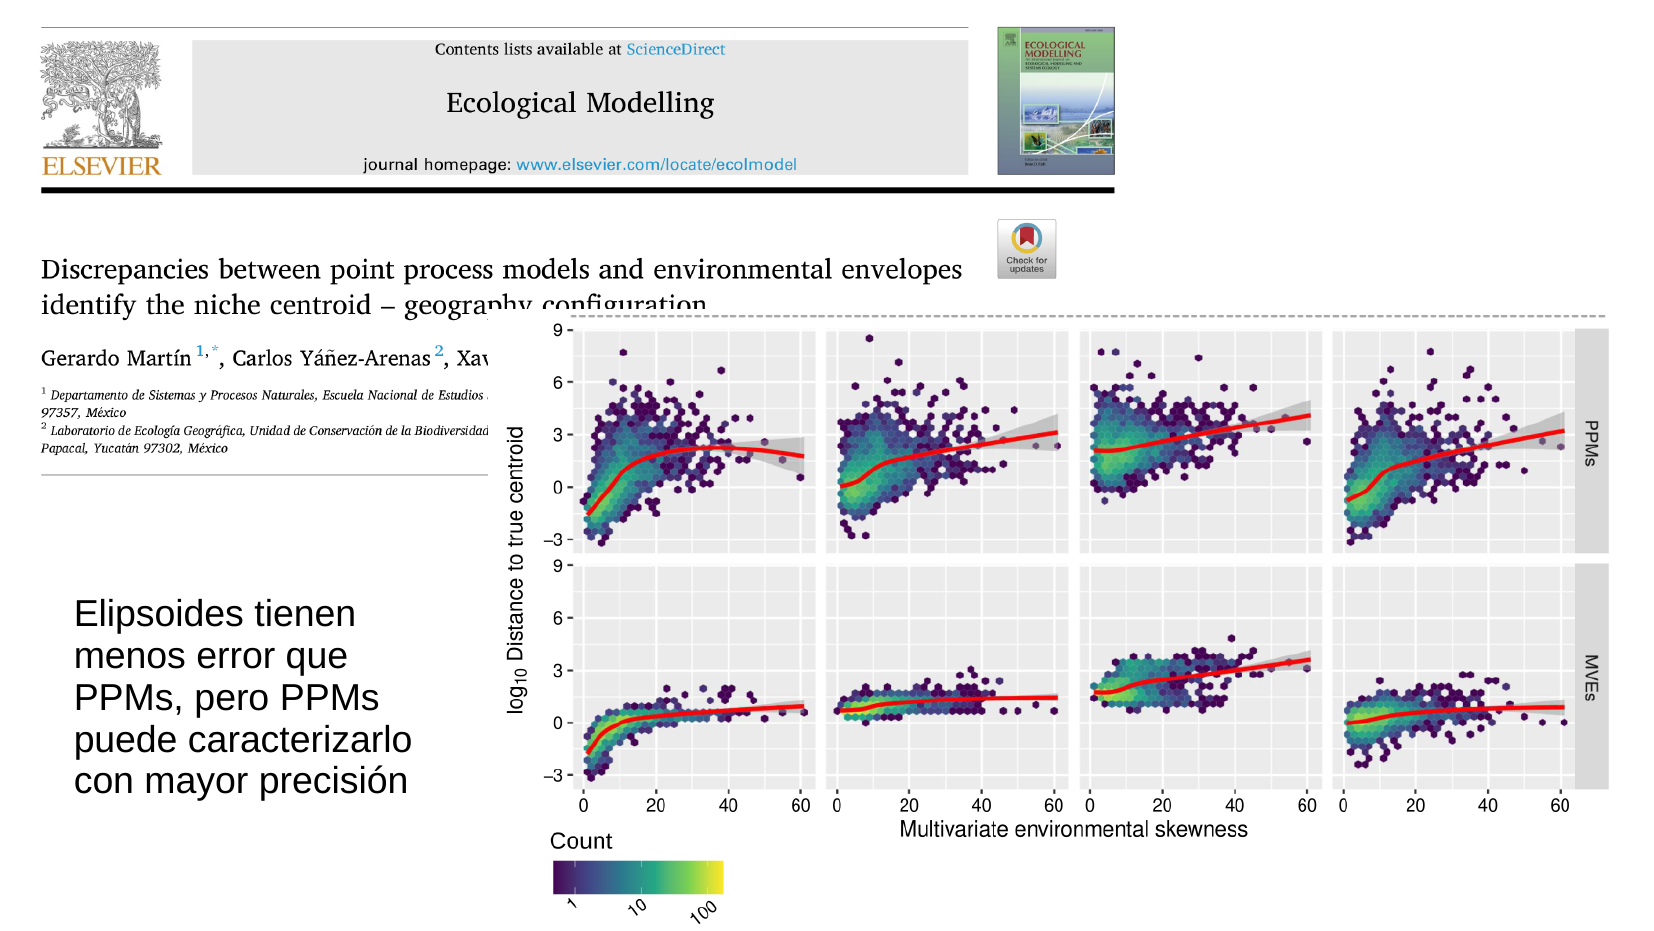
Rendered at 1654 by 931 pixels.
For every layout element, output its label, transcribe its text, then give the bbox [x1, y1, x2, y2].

text_box Elipsoides tienen menos error que PPMs, pero PPMs puede caracterizarlo con mayor precisión [59, 584, 473, 810]
picture [29, 21, 1654, 931]
